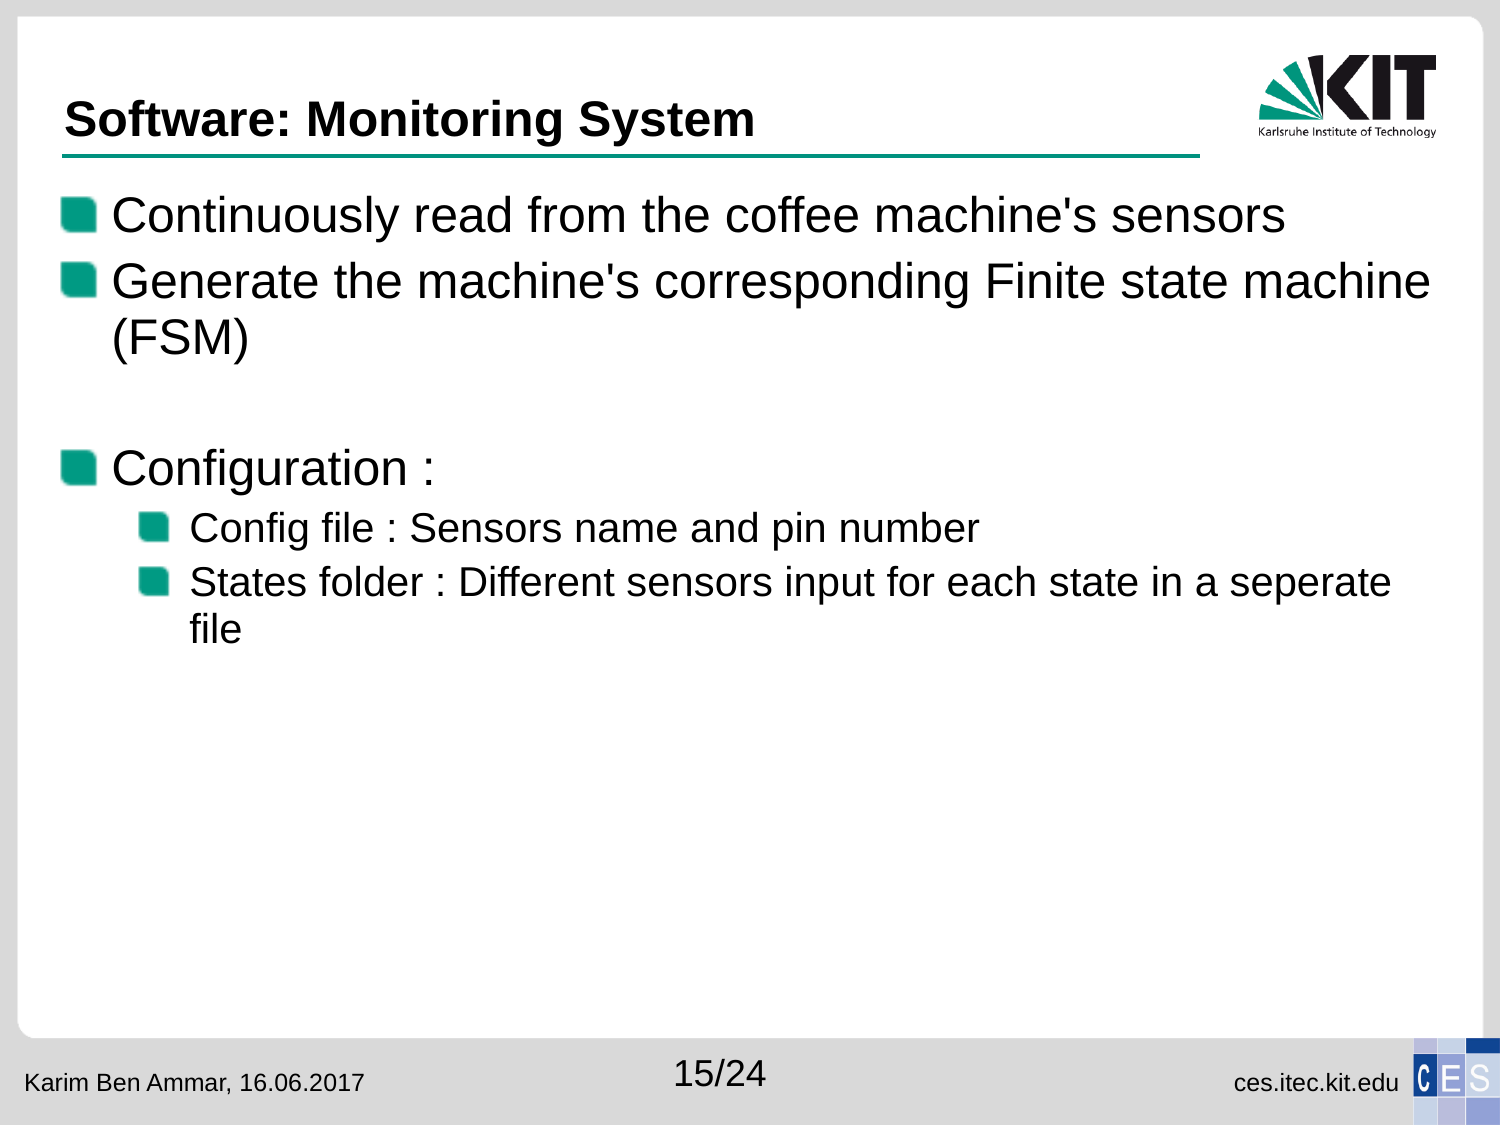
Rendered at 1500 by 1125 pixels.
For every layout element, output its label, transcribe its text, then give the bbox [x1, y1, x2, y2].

title Software: Monitoring System [64, 54, 1198, 147]
picture [0, 0, 1500, 1125]
text_box 15/24 [658, 1045, 782, 1117]
text_box Continuously read from the coffee machine's sensors Generate the machine's corresponding Finite state machine (FSM) Configuration : Config file : Sensors name and pin number States folder : Different sensors input for each state in a seperate file [45, 179, 1456, 1021]
